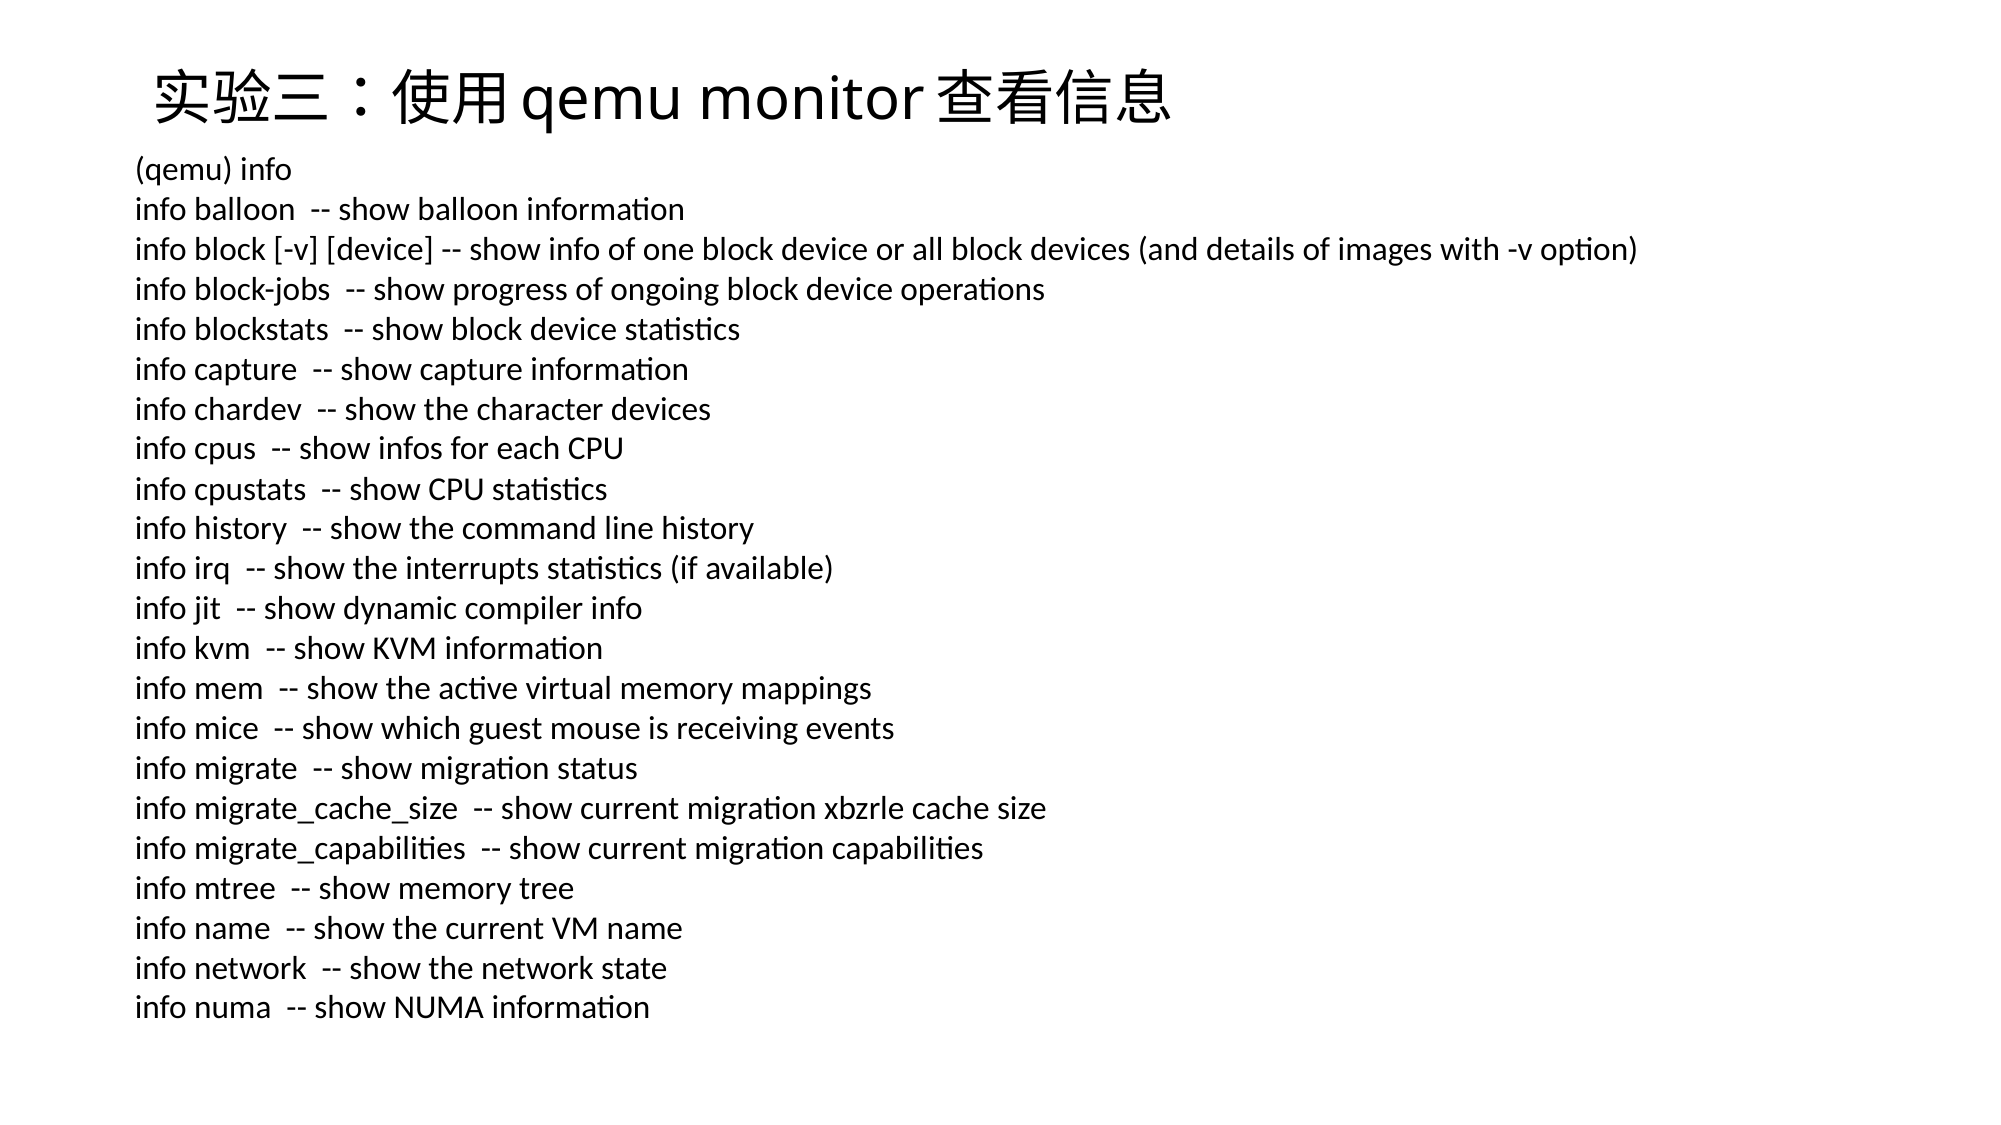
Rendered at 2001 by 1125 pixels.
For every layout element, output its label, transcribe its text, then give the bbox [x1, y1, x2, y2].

text_box (qemu) info info balloon -- show balloon information info block [-v] [device] -- show info of one block device or all block devices (and details of images with -v option) info block-jobs -- show progress of ongoing block device operations info blockstats -- show block device statistics info capture -- show capture information info chardev -- show the character devices info cpus -- show infos for each CPU info cpustats -- show CPU statistics info history -- show the command line history info irq -- show the interrupts statistics (if available) info jit -- show dynamic compiler info info kvm -- show KVM information info mem -- show the active virtual memory mappings info mice -- show which guest mouse is receiving events info migrate -- show migration status info migrate_cache_size -- show current migration xbzrle cache size info migrate_capabilities -- show current migration capabilities info mtree -- show memory tree info name -- show the current VM name info network -- show the network state info numa -- show NUMA information [119, 139, 1739, 1034]
title 实验三：使用qemu monitor查看信息 [137, 59, 1863, 140]
